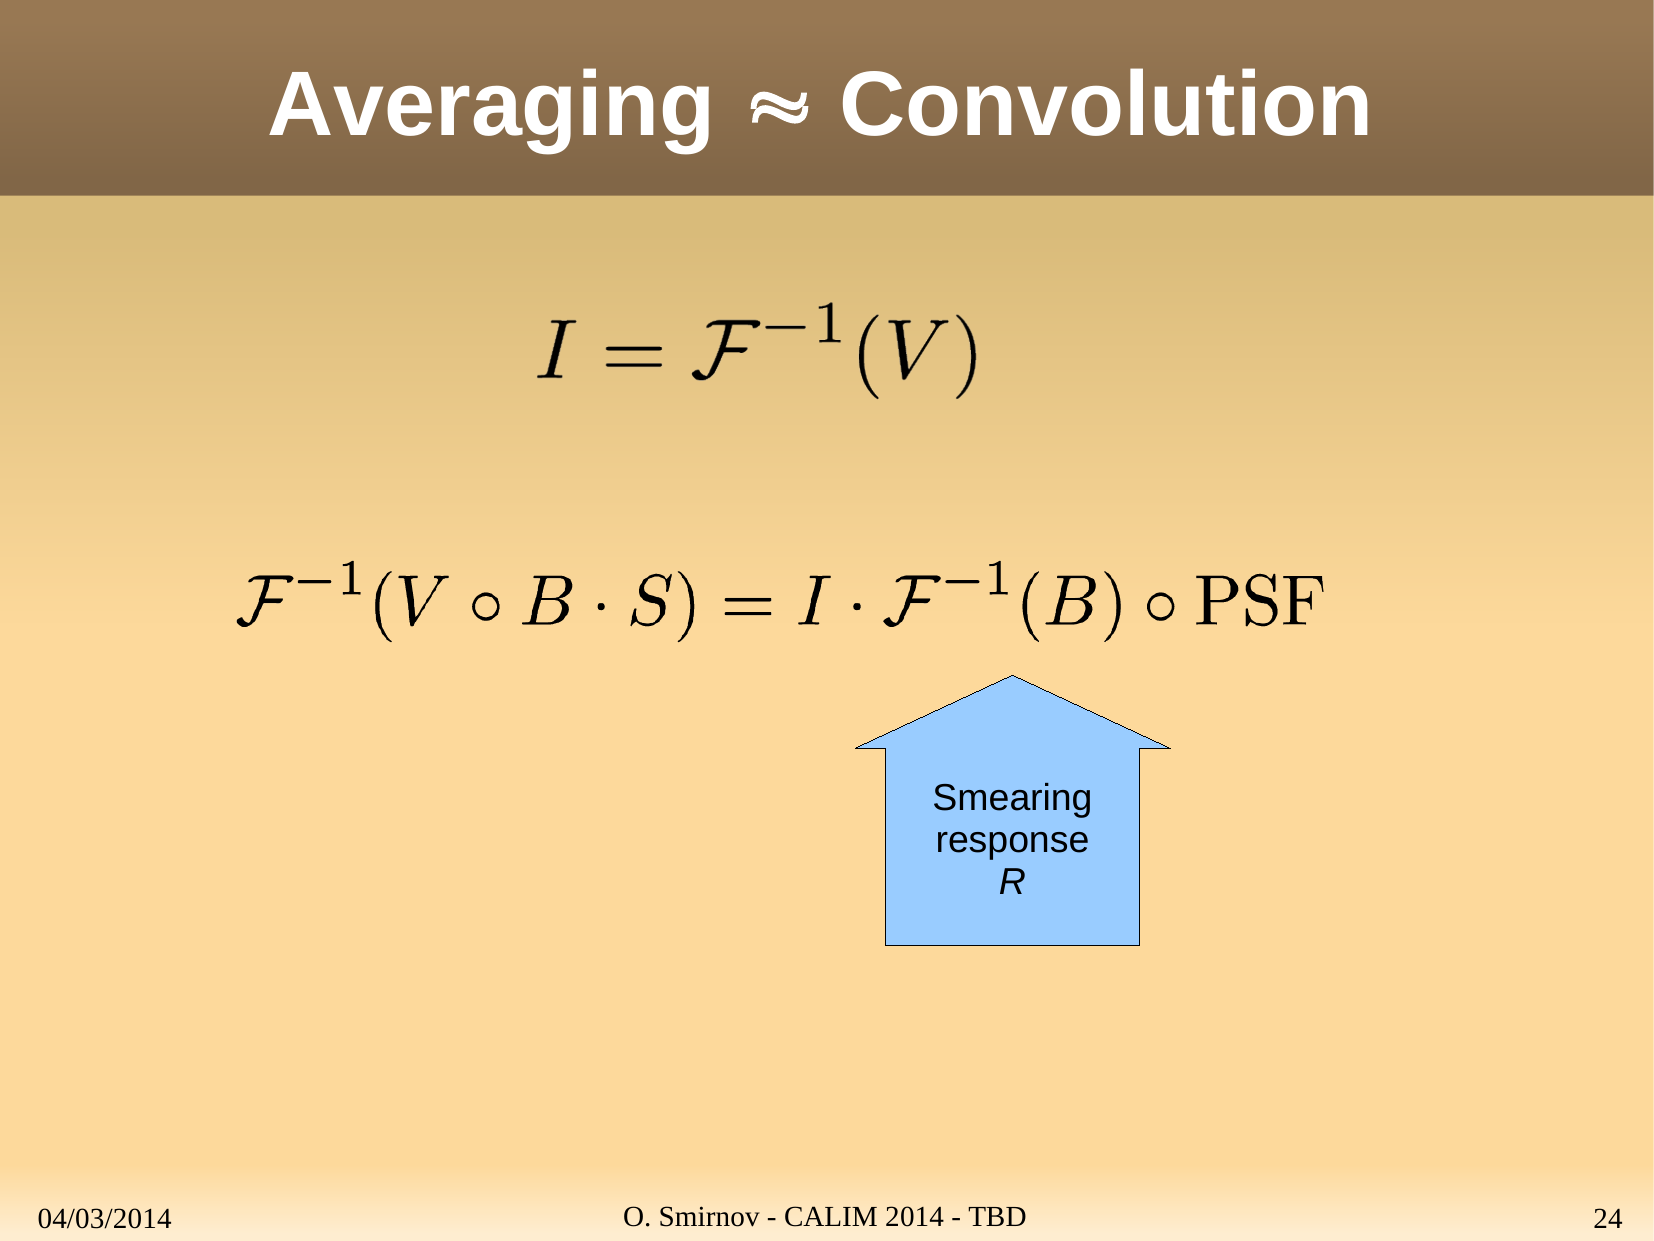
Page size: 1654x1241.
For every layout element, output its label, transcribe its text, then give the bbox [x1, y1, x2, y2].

text_box Smearing response R [855, 675, 1171, 946]
picture [0, 0, 1654, 1241]
title Averaging ≈ Convolution [76, 0, 1565, 208]
